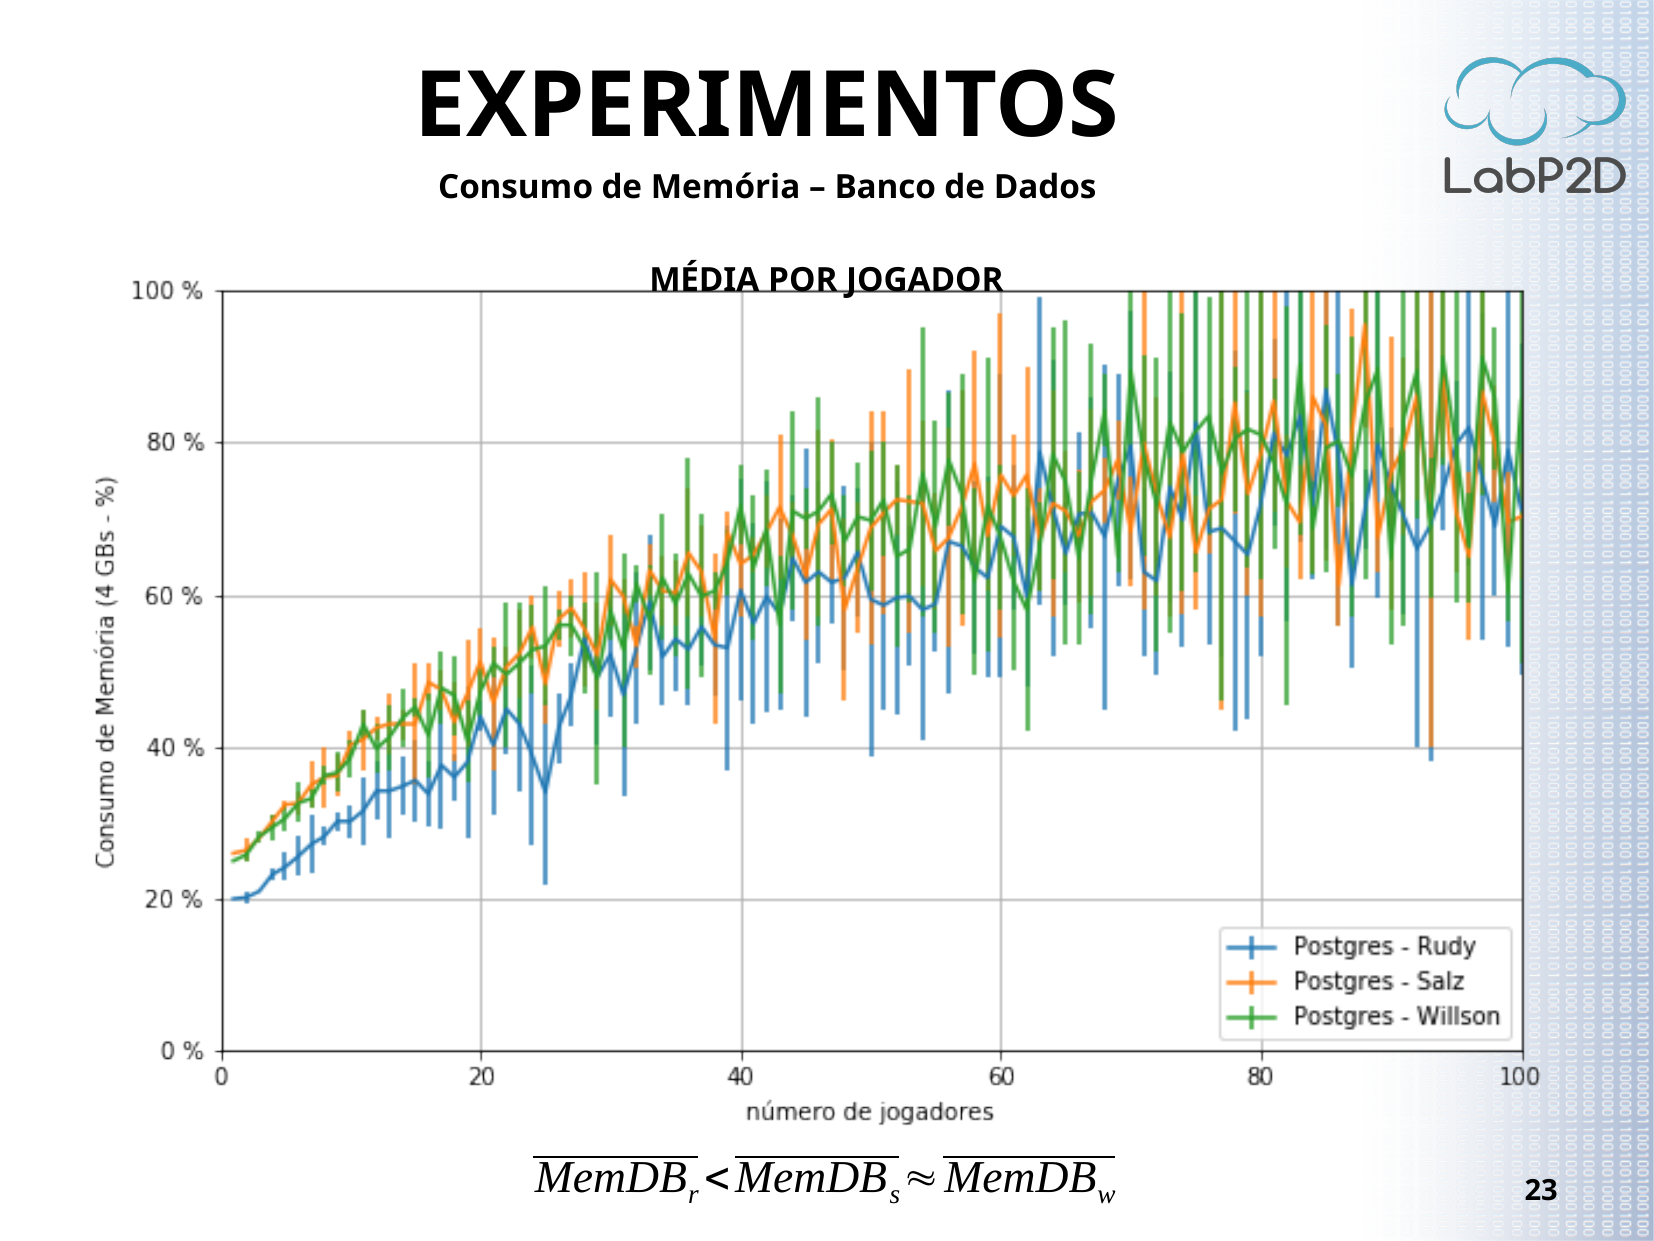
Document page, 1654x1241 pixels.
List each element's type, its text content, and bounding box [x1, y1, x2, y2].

picture [82, 1, 1654, 1240]
title EXPERIMENTOS Consumo de Memória – Banco de Dados [82, 19, 1453, 227]
chart [525, 1151, 1124, 1209]
text_box MÉDIA POR JOGADOR [543, 248, 1111, 302]
